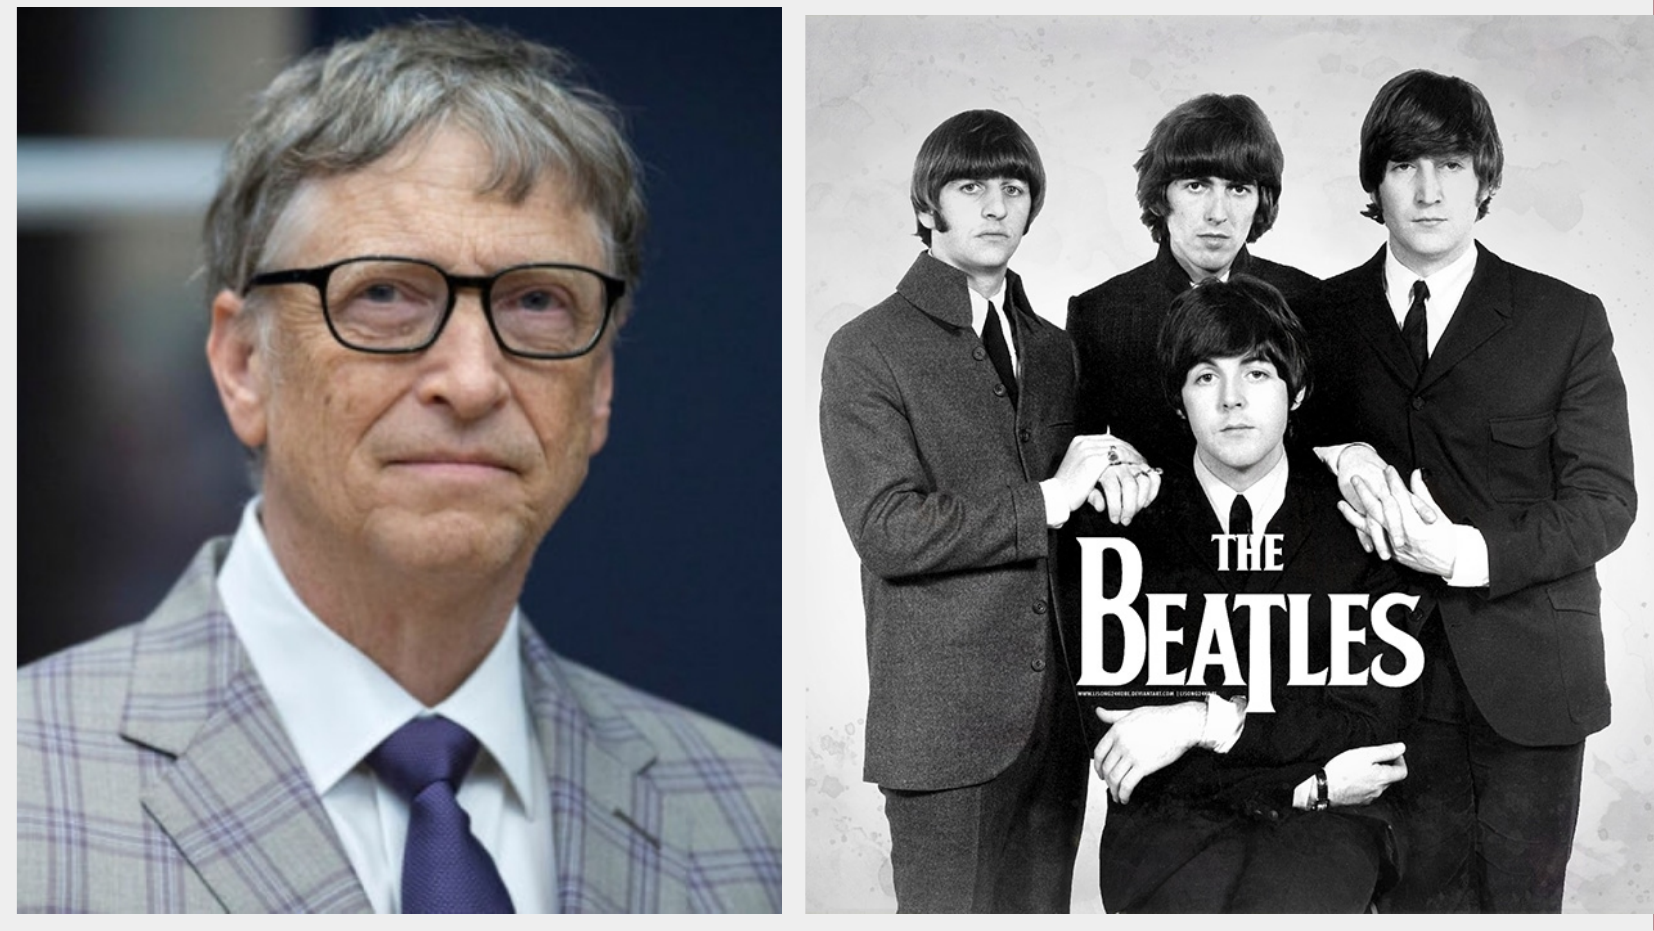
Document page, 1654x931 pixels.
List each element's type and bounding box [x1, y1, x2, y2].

picture [16, 7, 782, 914]
picture [805, 15, 1654, 914]
text_box [0, 0, 1654, 931]
